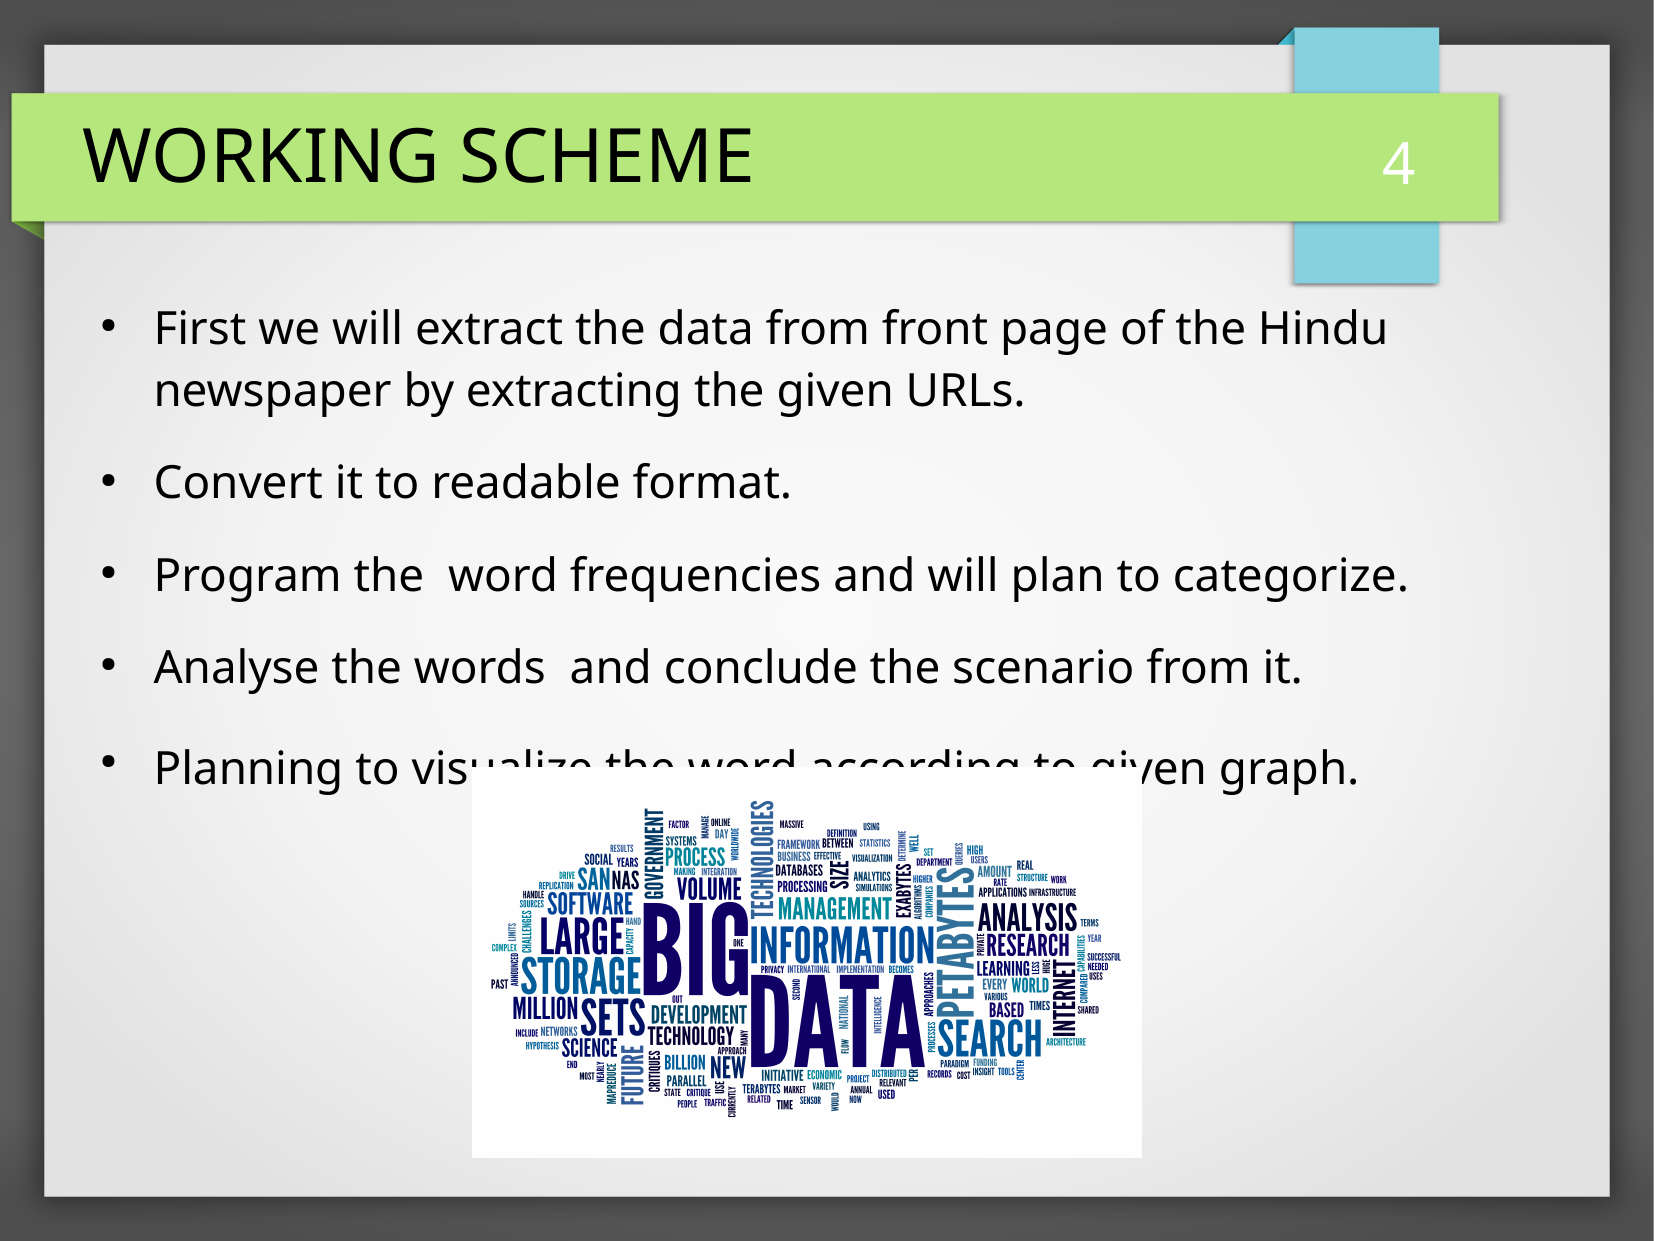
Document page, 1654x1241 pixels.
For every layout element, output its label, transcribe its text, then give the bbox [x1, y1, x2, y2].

list First we will extract the data from front page of the Hindu newspaper by extracting the given URLs. Convert it to readable format. Program the word frequencies and will plan to categorize. Analyse the words and conclude the scenario from it. Planning to visualize the word according to given graph. [82, 295, 1571, 1146]
text_box <number> [1299, 94, 1501, 213]
picture [0, 0, 1654, 1241]
title WORKING SCHEME [82, 94, 1264, 213]
